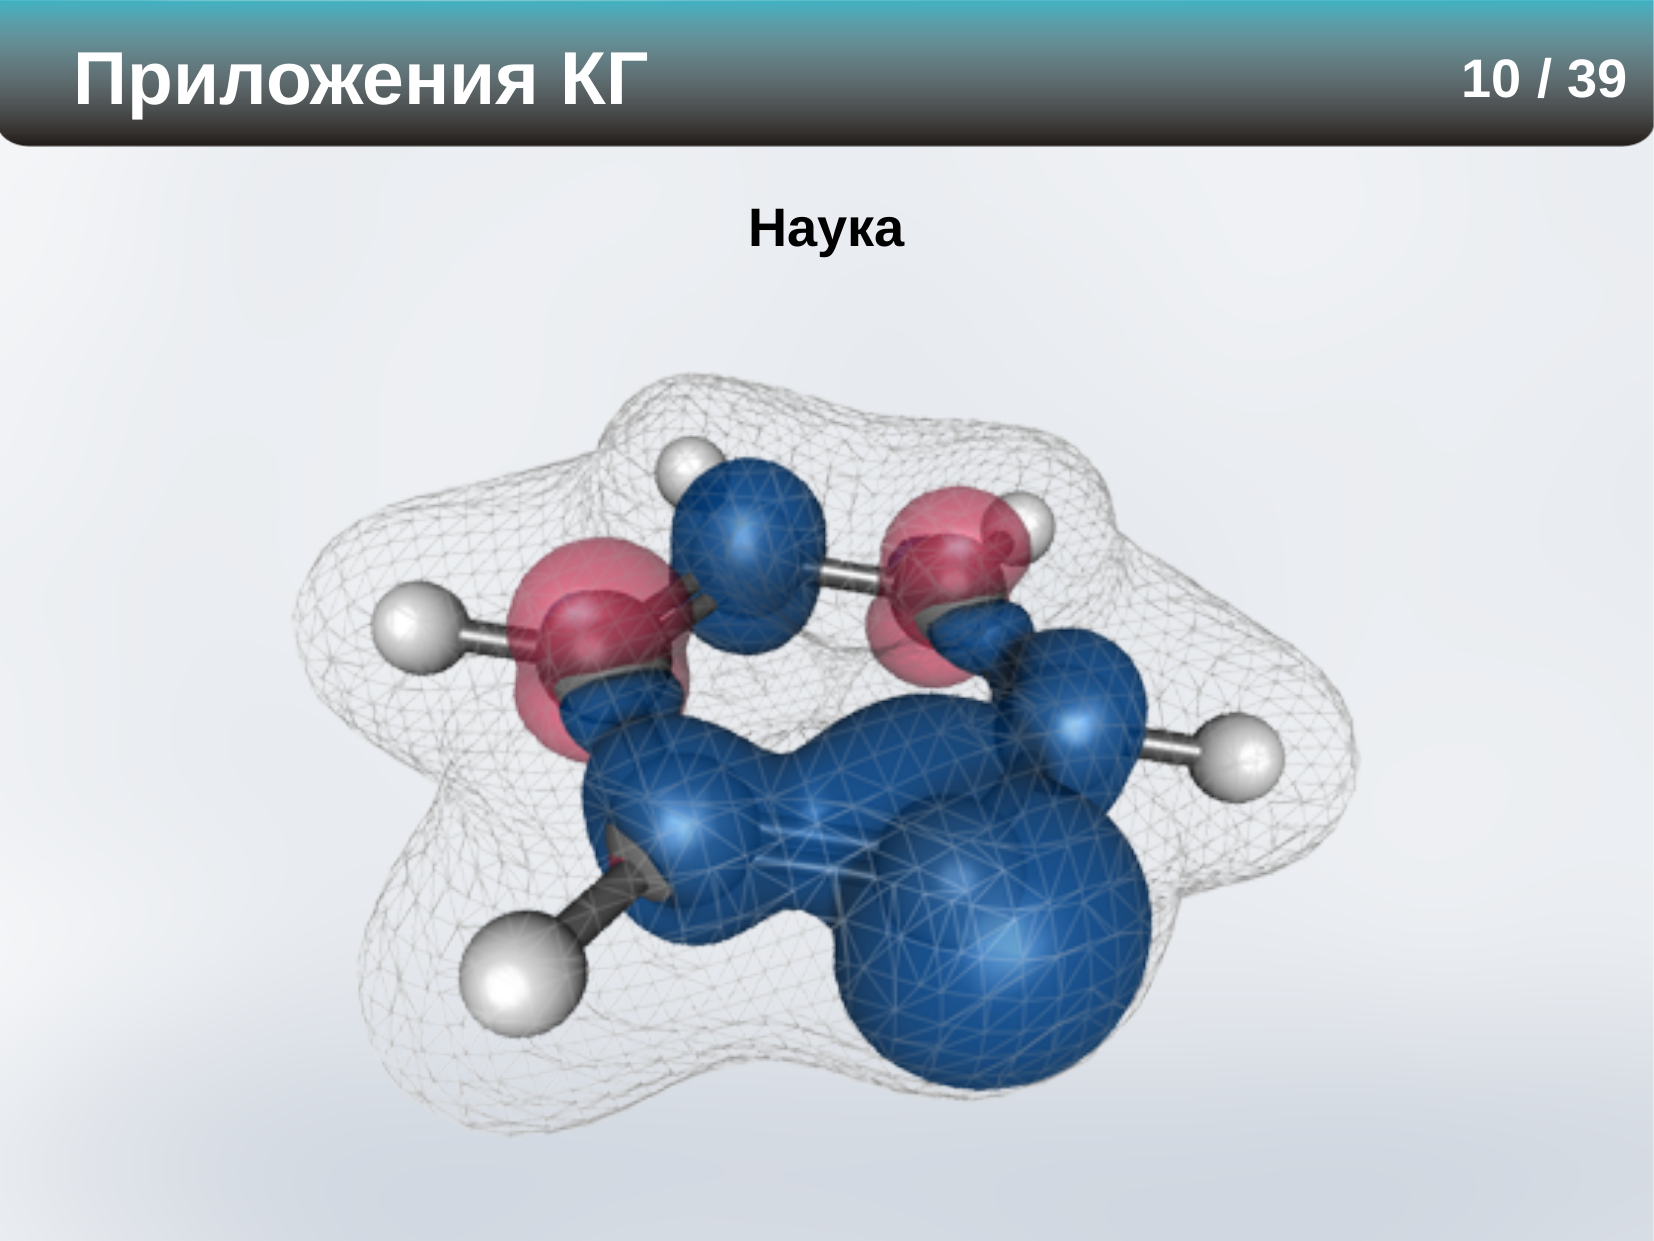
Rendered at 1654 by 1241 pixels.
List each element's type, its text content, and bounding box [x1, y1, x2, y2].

text_box Приложения КГ [59, 29, 1241, 129]
text_box <number> / 39 [1446, 41, 1654, 178]
picture [0, 266, 1654, 1241]
text_box Наука [0, 190, 1654, 266]
picture [0, 0, 1654, 190]
